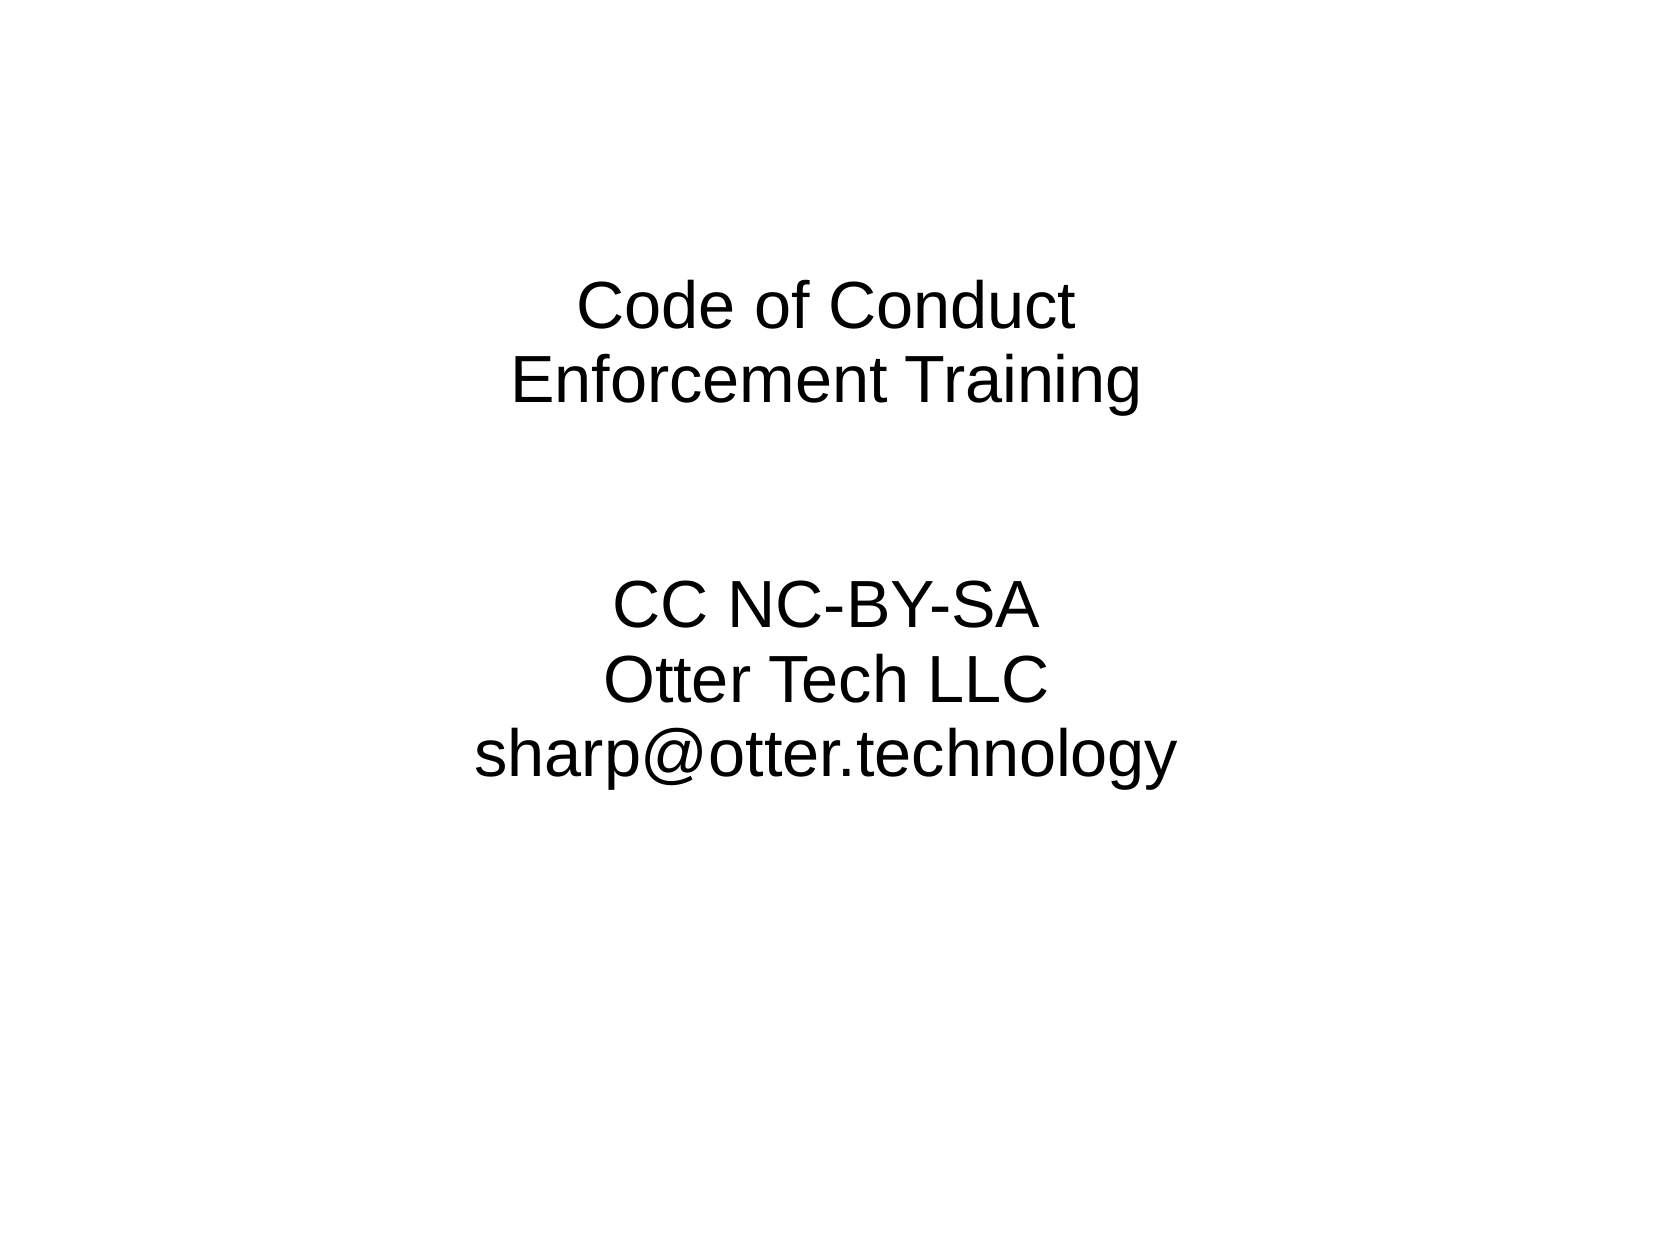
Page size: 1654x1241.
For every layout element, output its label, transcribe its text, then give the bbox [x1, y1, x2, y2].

subtitle Code of Conduct Enforcement Training CC NC-BY-SA Otter Tech LLC sharp@otter.technology [82, 49, 1571, 1010]
